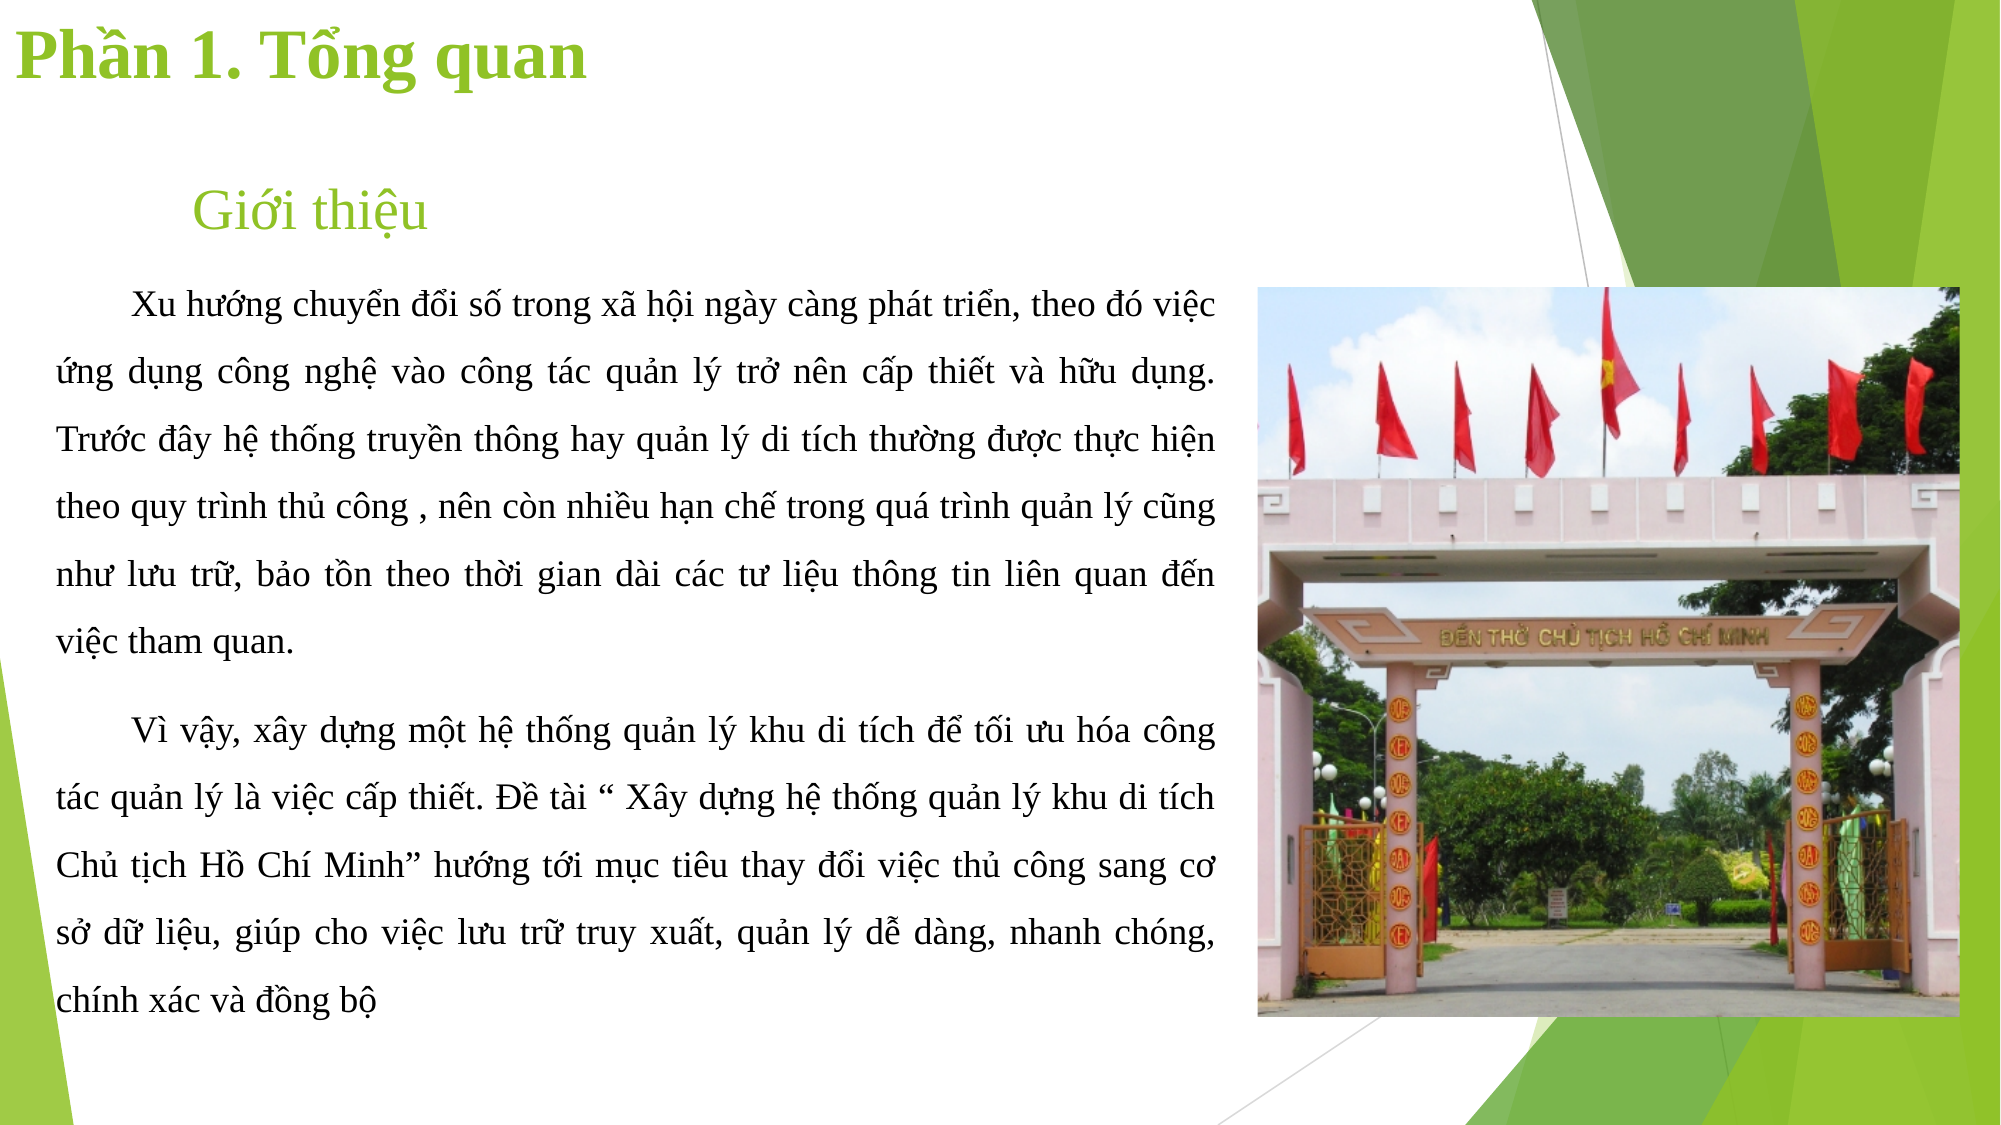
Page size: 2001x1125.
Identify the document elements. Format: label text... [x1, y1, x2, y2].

title Giới thiệu [177, 83, 1985, 249]
text_box Xu hướng chuyển đổi số trong xã hội ngày càng phát triển, theo đó việc ứng dụng công nghệ vào công tác quản lý trở nên cấp thiết và hữu dụng. Trước đây hệ thống truyền thông hay quản lý di tích thường được thực hiện theo quy trình thủ công , nên còn nhiều hạn chế trong quá trình quản lý cũng như lưu trữ, bảo tồn theo thời gian dài các tư liệu thông tin liên quan đến việc tham quan. Vì vậy, xây dựng một hệ thống quản lý khu di tích để tối ưu hóa công tác quản lý là việc cấp thiết. Đề tài “ Xây dựng hệ thống quản lý khu di tích Chủ tịch Hồ Chí Minh” hướng tới mục tiêu thay đổi việc thủ công sang cơ sở dữ liệu, giúp cho việc lưu trữ truy xuất, quản lý dễ dàng, nhanh chóng, chính xác và đồng bộ [40, 248, 1233, 1056]
picture [1257, 287, 1960, 1017]
text_box Phần 1. Tổng quan [0, 0, 1411, 144]
